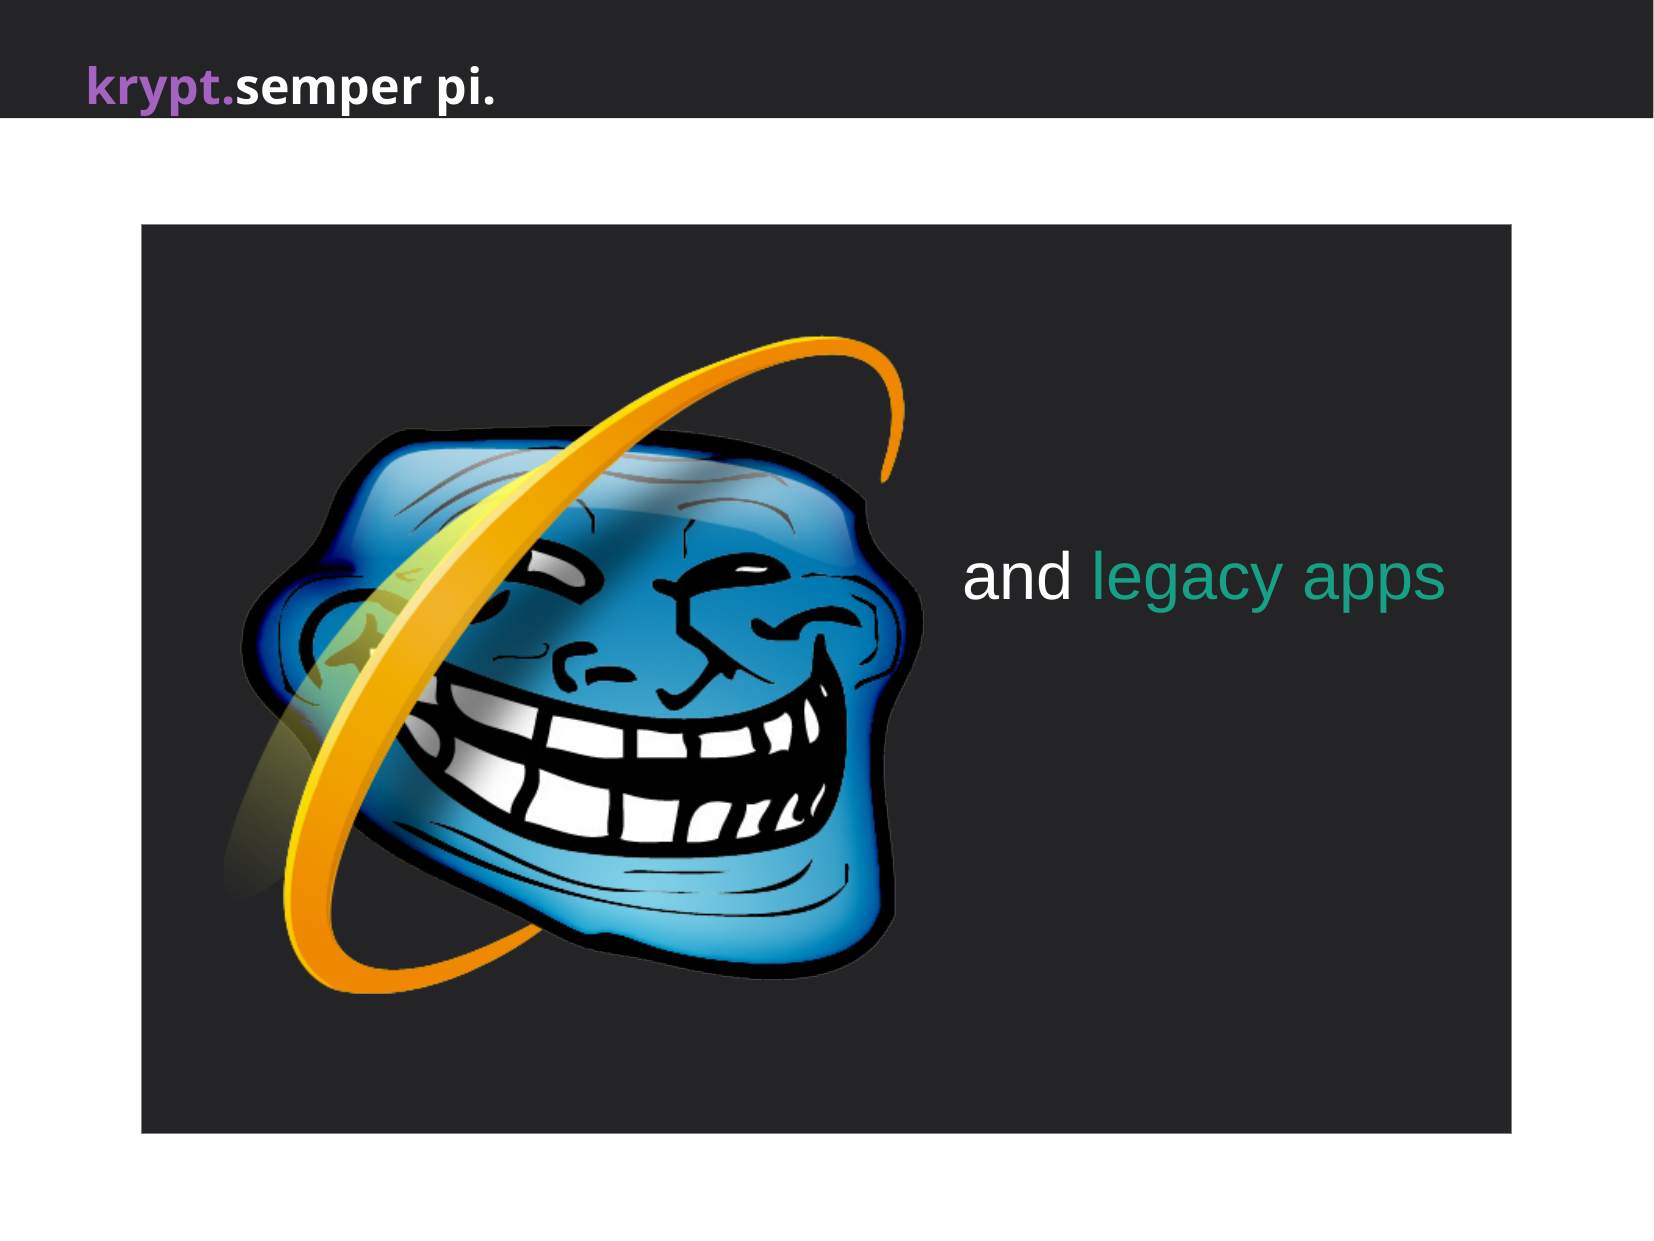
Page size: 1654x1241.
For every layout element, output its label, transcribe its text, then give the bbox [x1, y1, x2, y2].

picture [224, 318, 958, 1022]
text_box krypt.semper pi. [70, 43, 544, 119]
text_box [141, 224, 1512, 1134]
text_box and legacy apps [947, 531, 1465, 622]
text_box [0, 0, 1654, 119]
